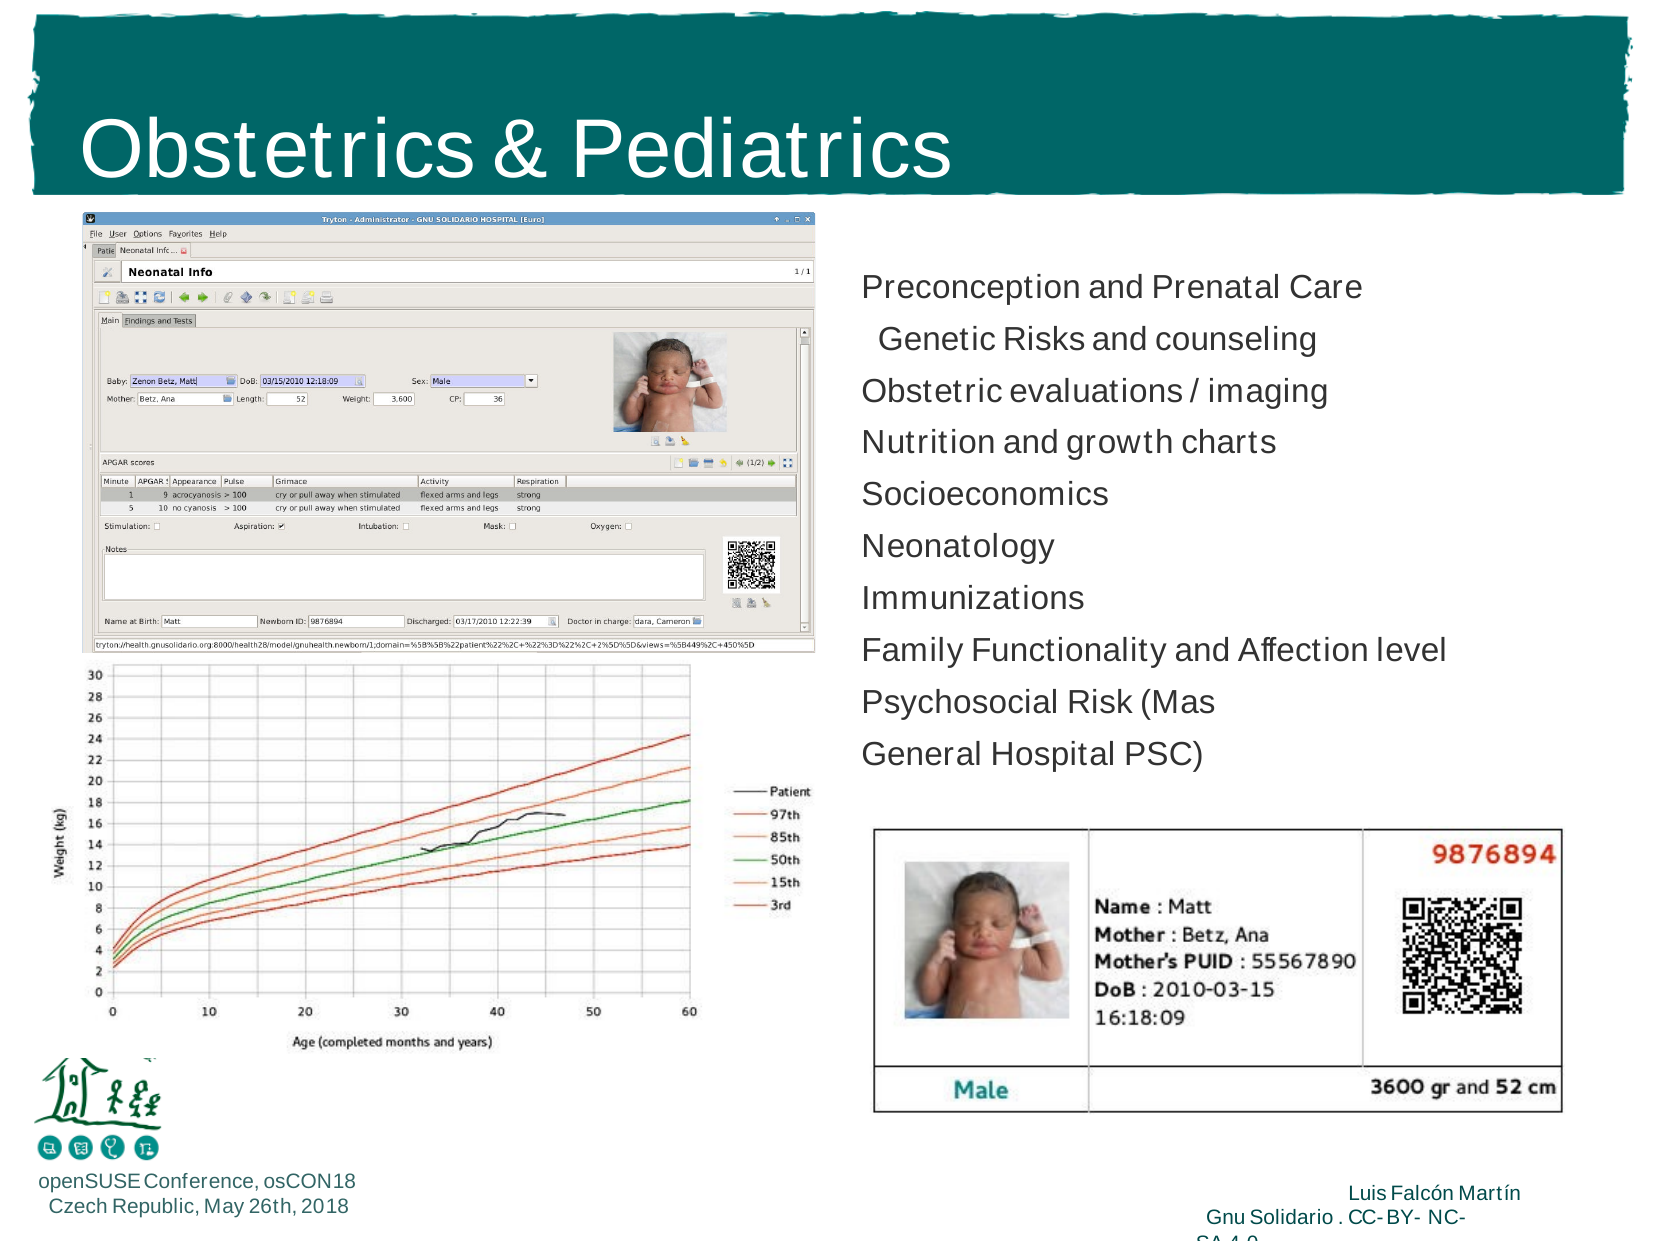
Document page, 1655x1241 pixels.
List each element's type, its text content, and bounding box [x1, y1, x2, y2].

text_box PreconceptionandPrenatalCare GeneticRisksandcounseling Obstetricevaluations/imaging Nutritionandgrowthcharts Socioeconomics Neonatology Immunizations FamilyFunctionalityandAffectionlevel PsychosocialRisk(Mas GeneralHospitalPSC) [859, 253, 1583, 706]
title Obstetrics&Pediatrics [48, 74, 1607, 179]
text_box LuisFalcónMartín GnuSolidario.CC-BY-NC-SA4.0 [1193, 1179, 1531, 1230]
text_box [30, 213, 827, 1057]
text_box [870, 827, 1565, 1116]
text_box openSUSEConference,osCON18 CzechRepublic,May26th,2018 [36, 1167, 361, 1218]
